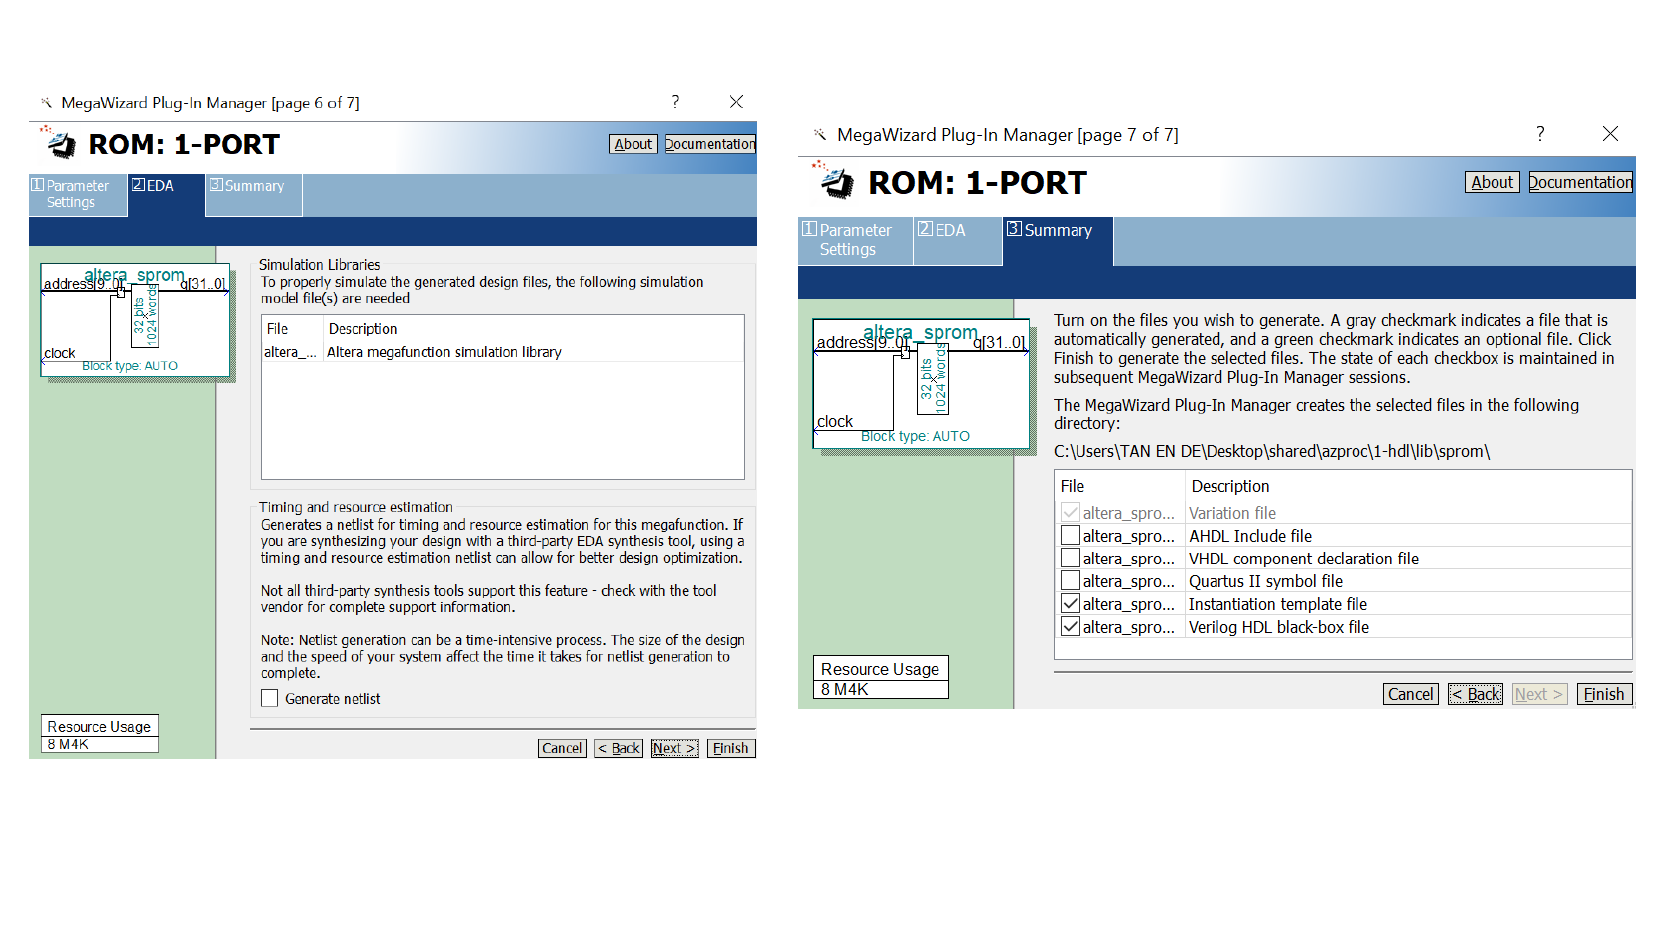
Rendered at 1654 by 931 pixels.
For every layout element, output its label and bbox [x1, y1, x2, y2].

picture [29, 88, 757, 759]
picture [798, 119, 1636, 709]
